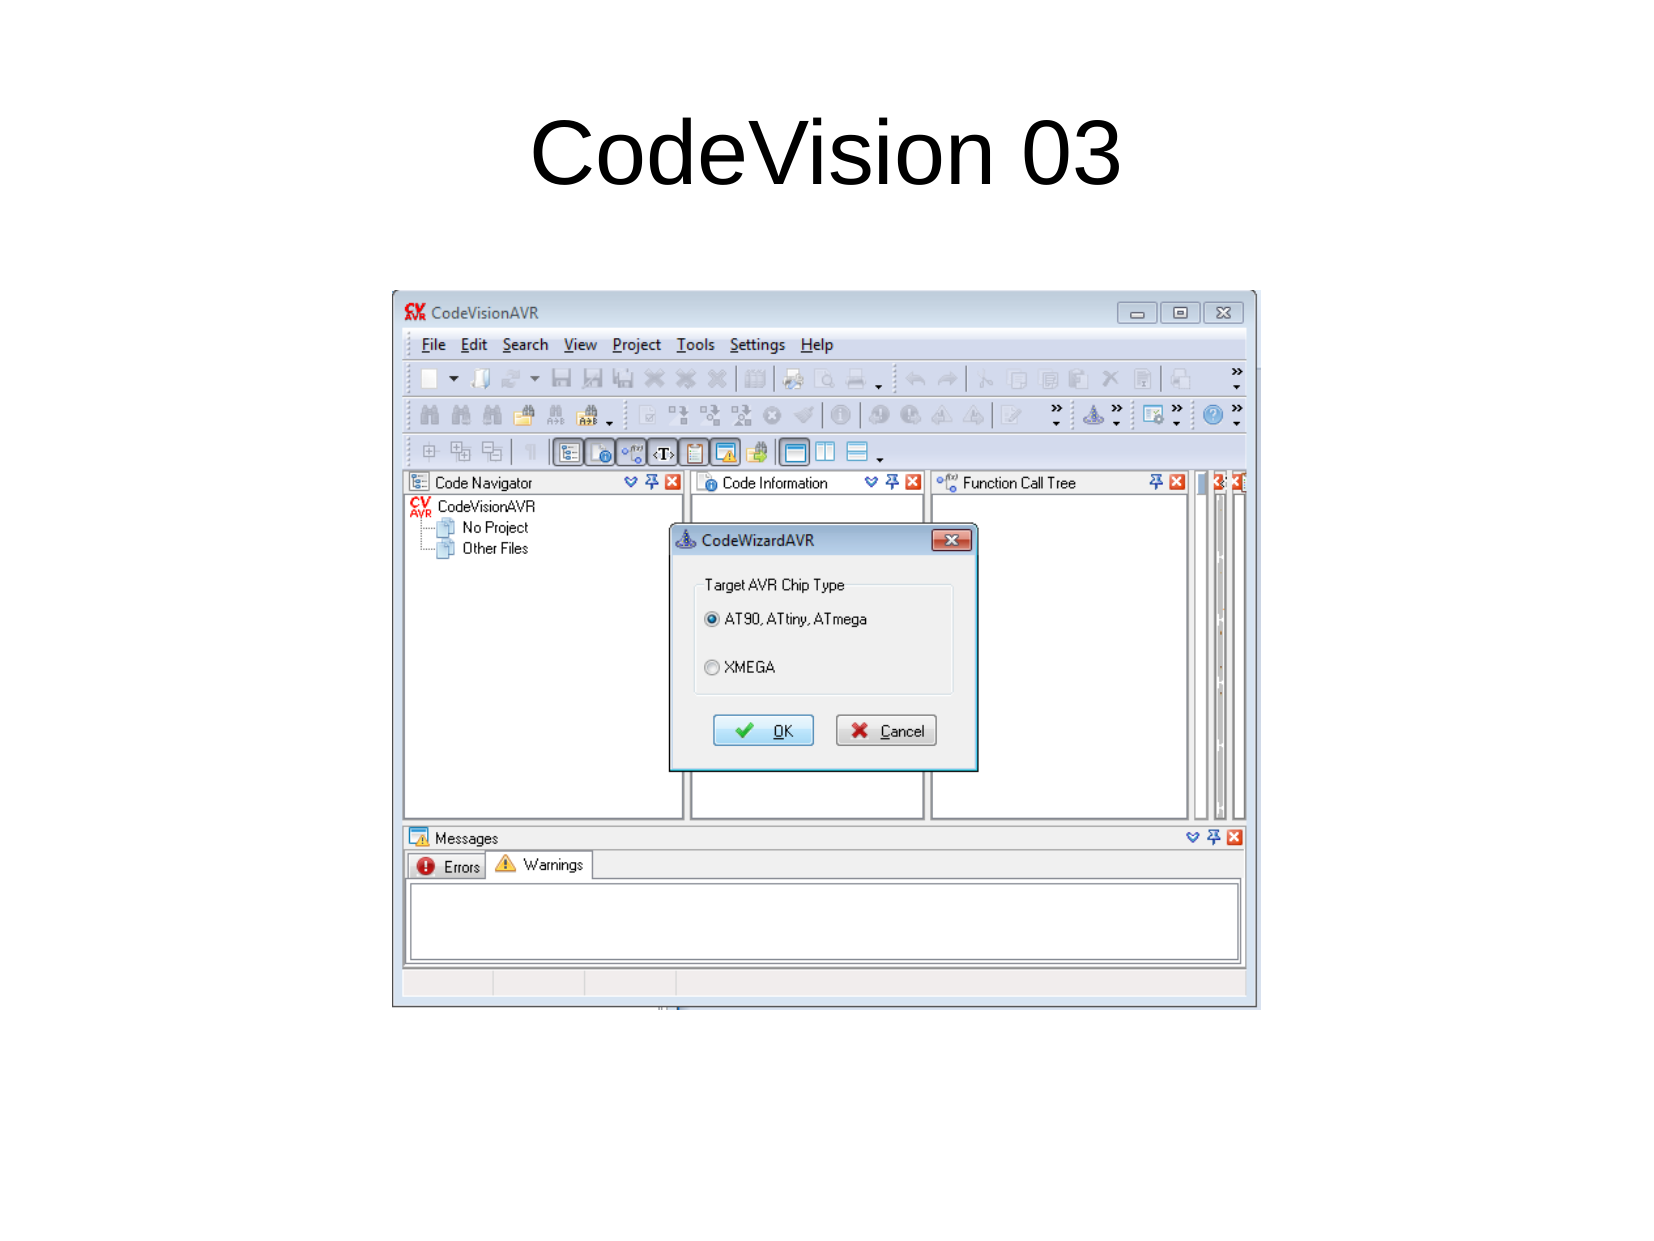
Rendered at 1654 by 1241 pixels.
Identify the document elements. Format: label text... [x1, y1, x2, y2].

picture [392, 290, 1261, 1010]
title CodeVision 03 [82, 49, 1571, 257]
